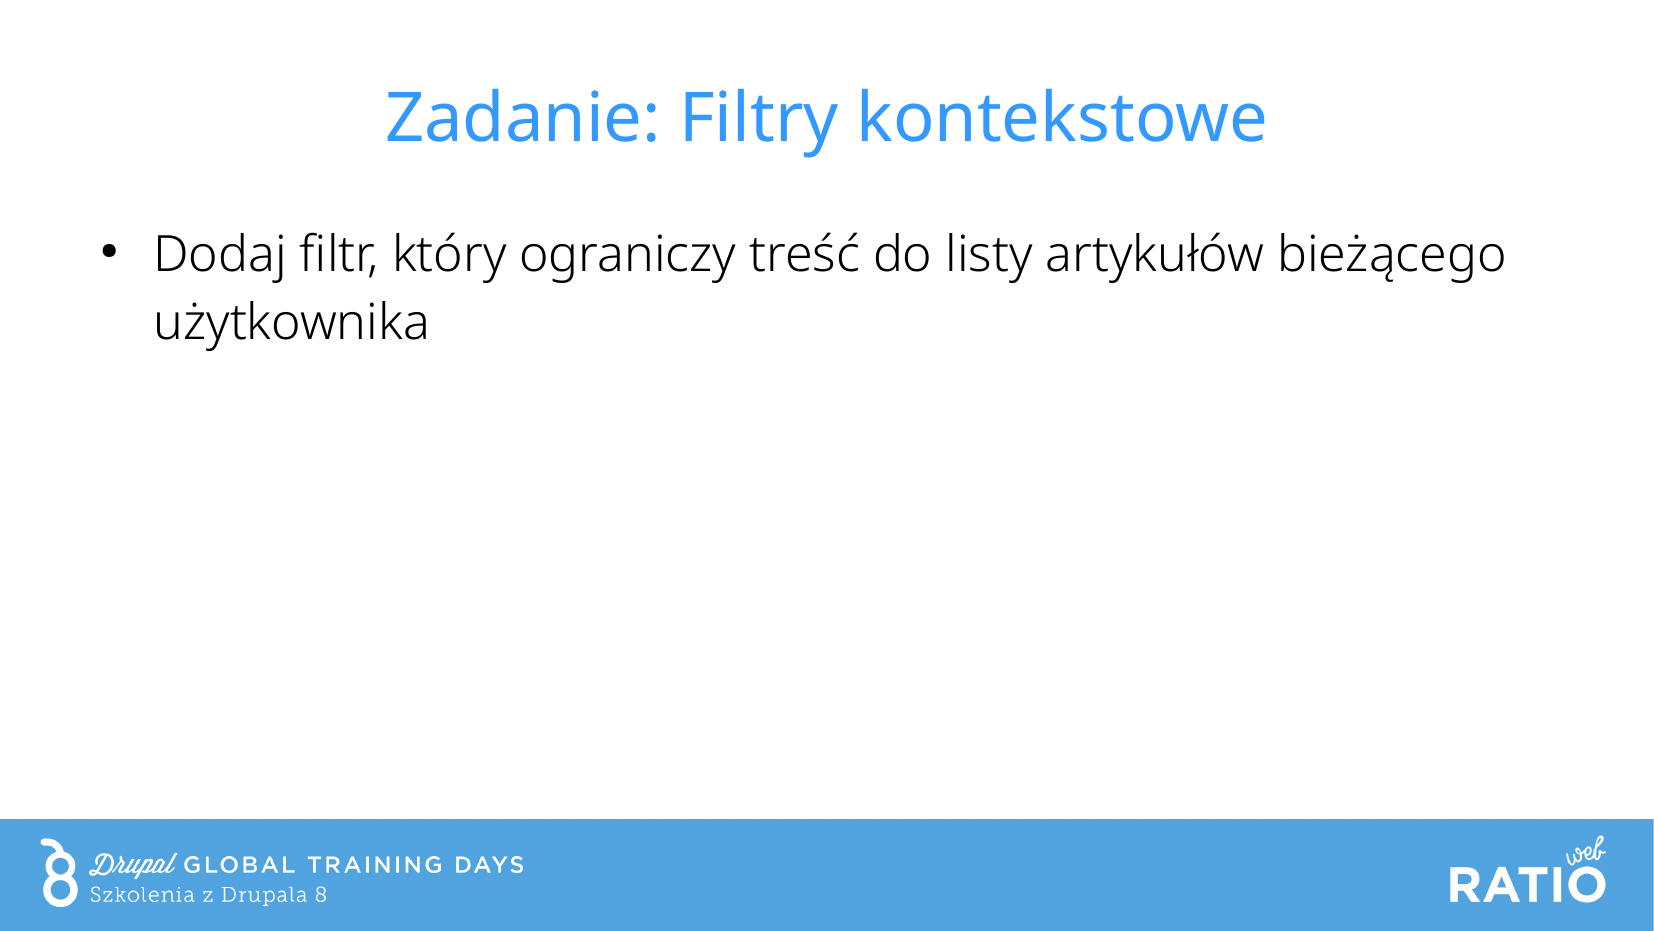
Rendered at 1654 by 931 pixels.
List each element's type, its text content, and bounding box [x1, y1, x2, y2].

title Zadanie: Filtry kontekstowe [82, 37, 1571, 193]
picture [0, 0, 1654, 931]
list Dodaj filtr, który ograniczy treść do listy artykułów bieżącego użytkownika [82, 217, 1571, 758]
